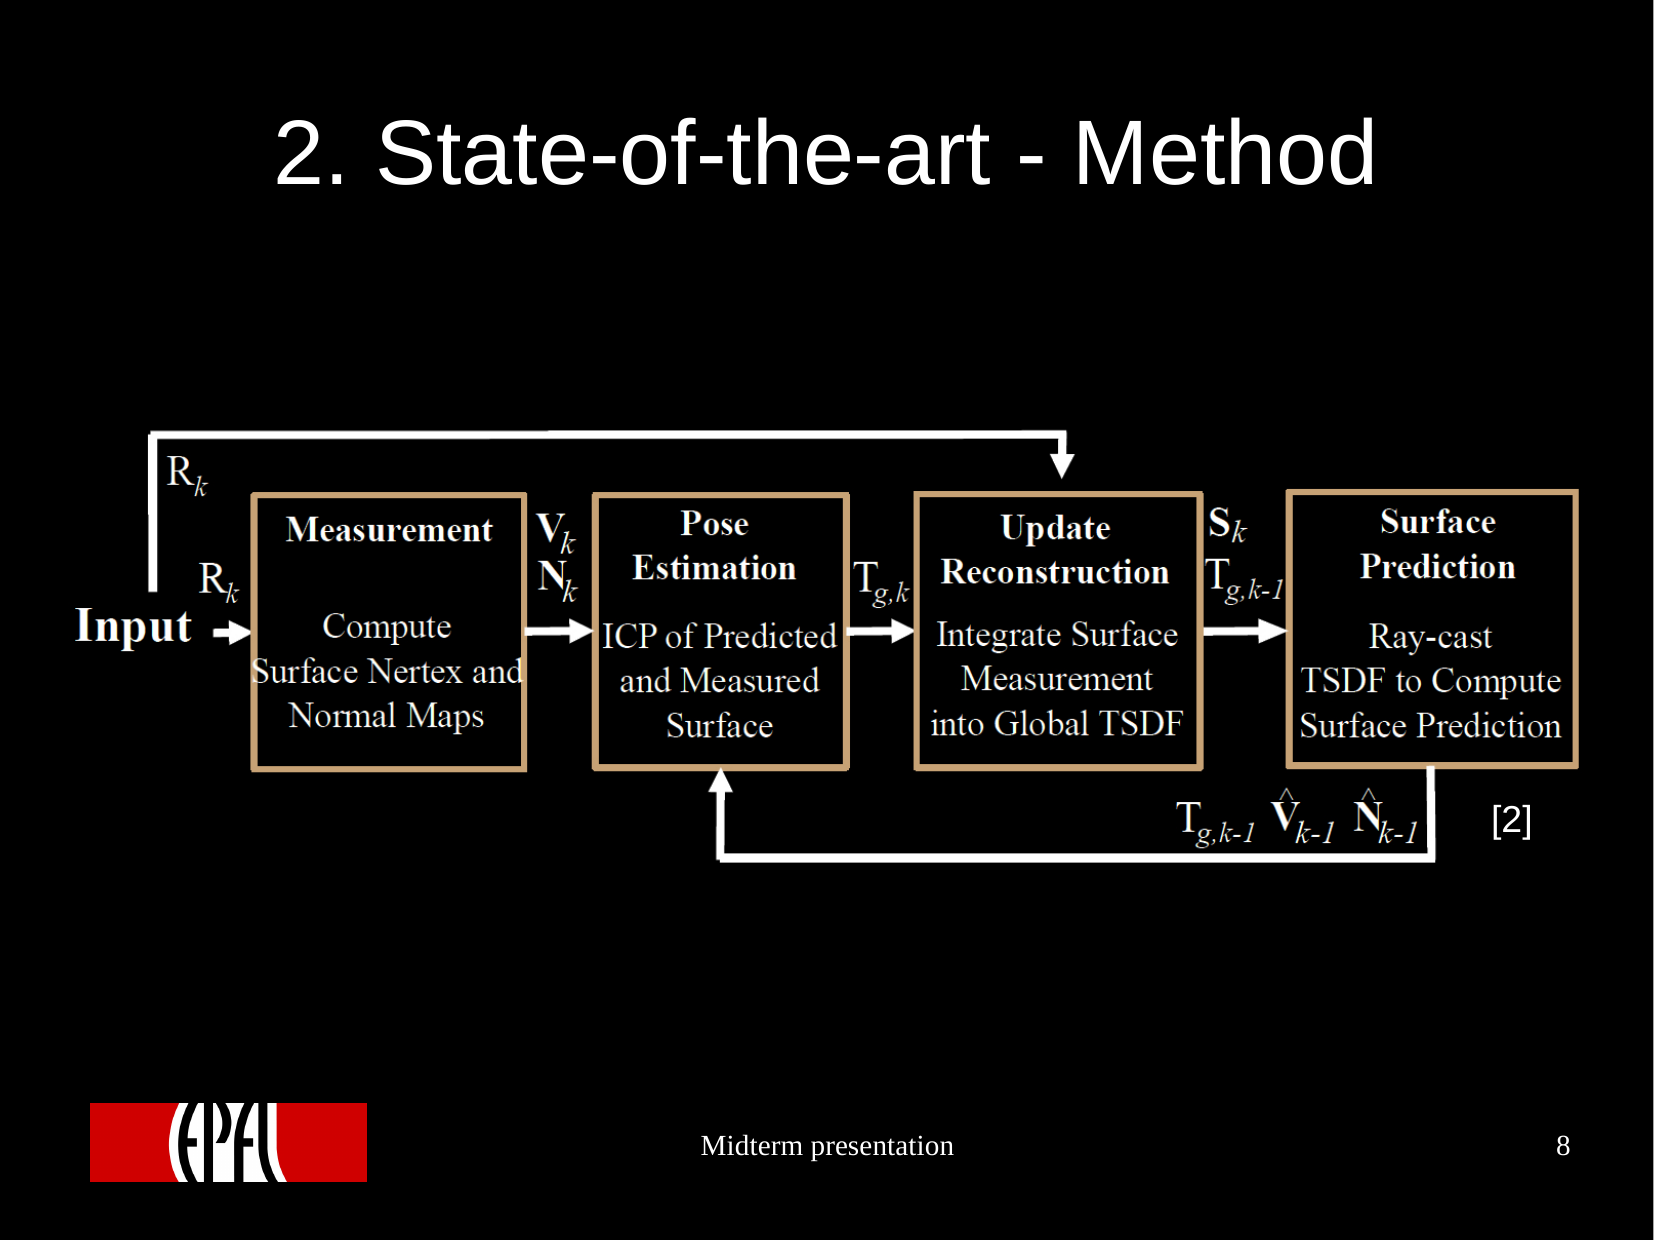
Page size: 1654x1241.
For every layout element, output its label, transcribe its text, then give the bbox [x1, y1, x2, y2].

picture [90, 1103, 367, 1182]
text_box [2] [1476, 791, 1560, 849]
title 2. State-of-the-art - Method [82, 49, 1571, 257]
picture [68, 413, 1589, 877]
